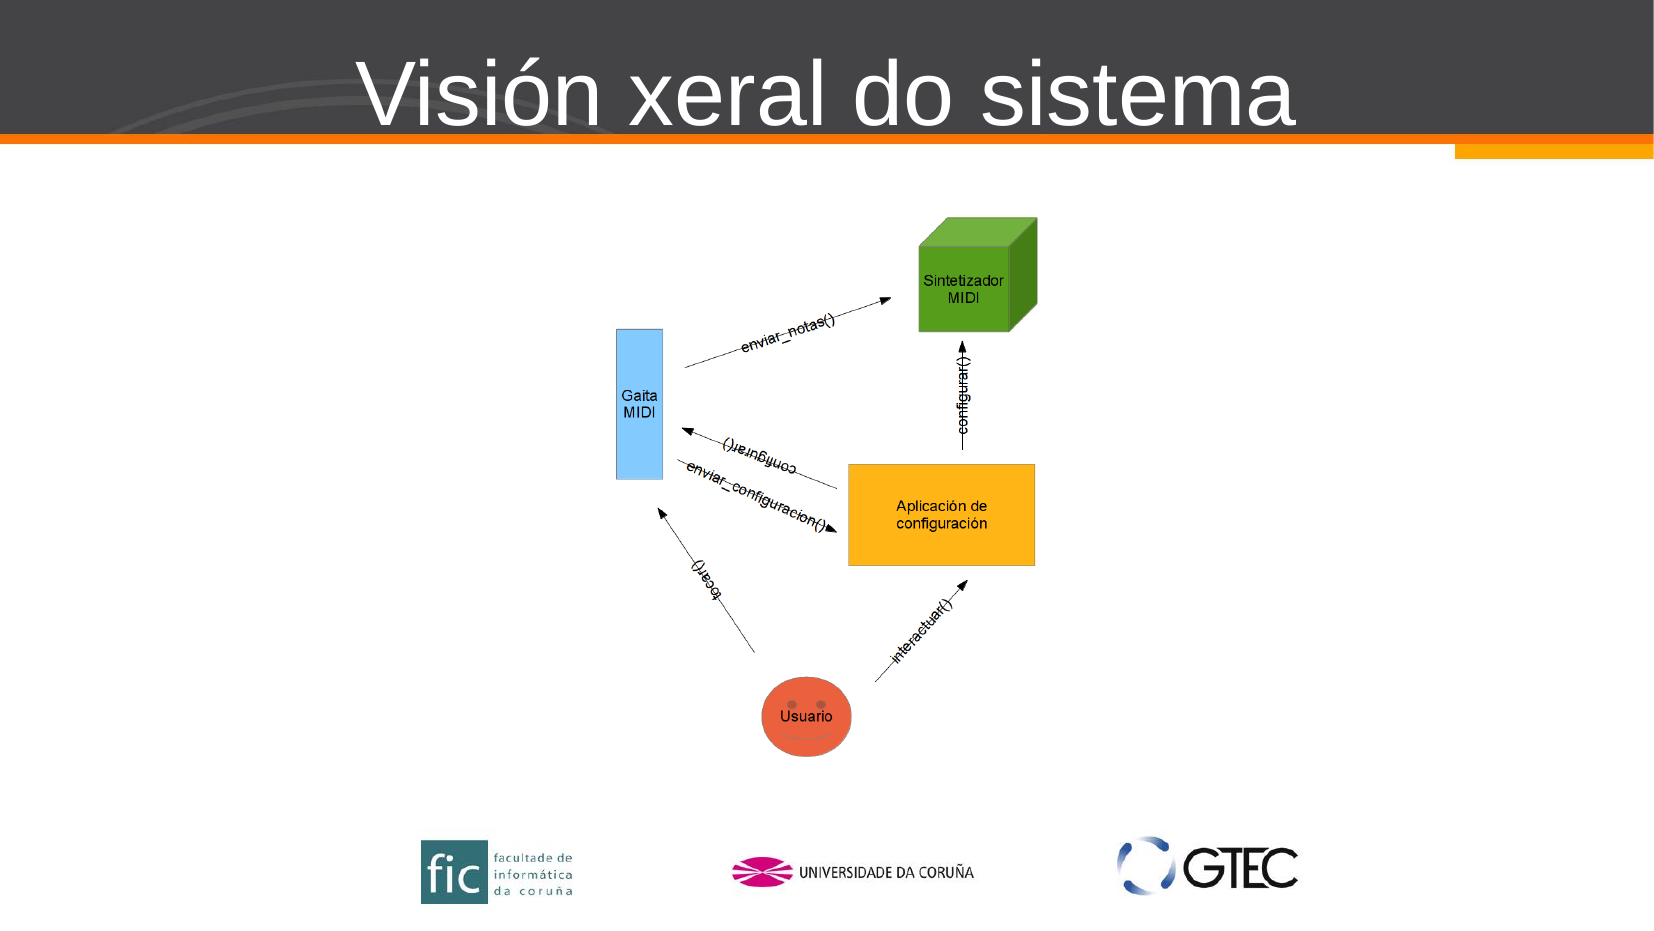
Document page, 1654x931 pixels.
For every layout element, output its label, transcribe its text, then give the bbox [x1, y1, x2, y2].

title Visión xeral do sistema [82, 37, 1571, 151]
picture [0, 0, 1654, 931]
